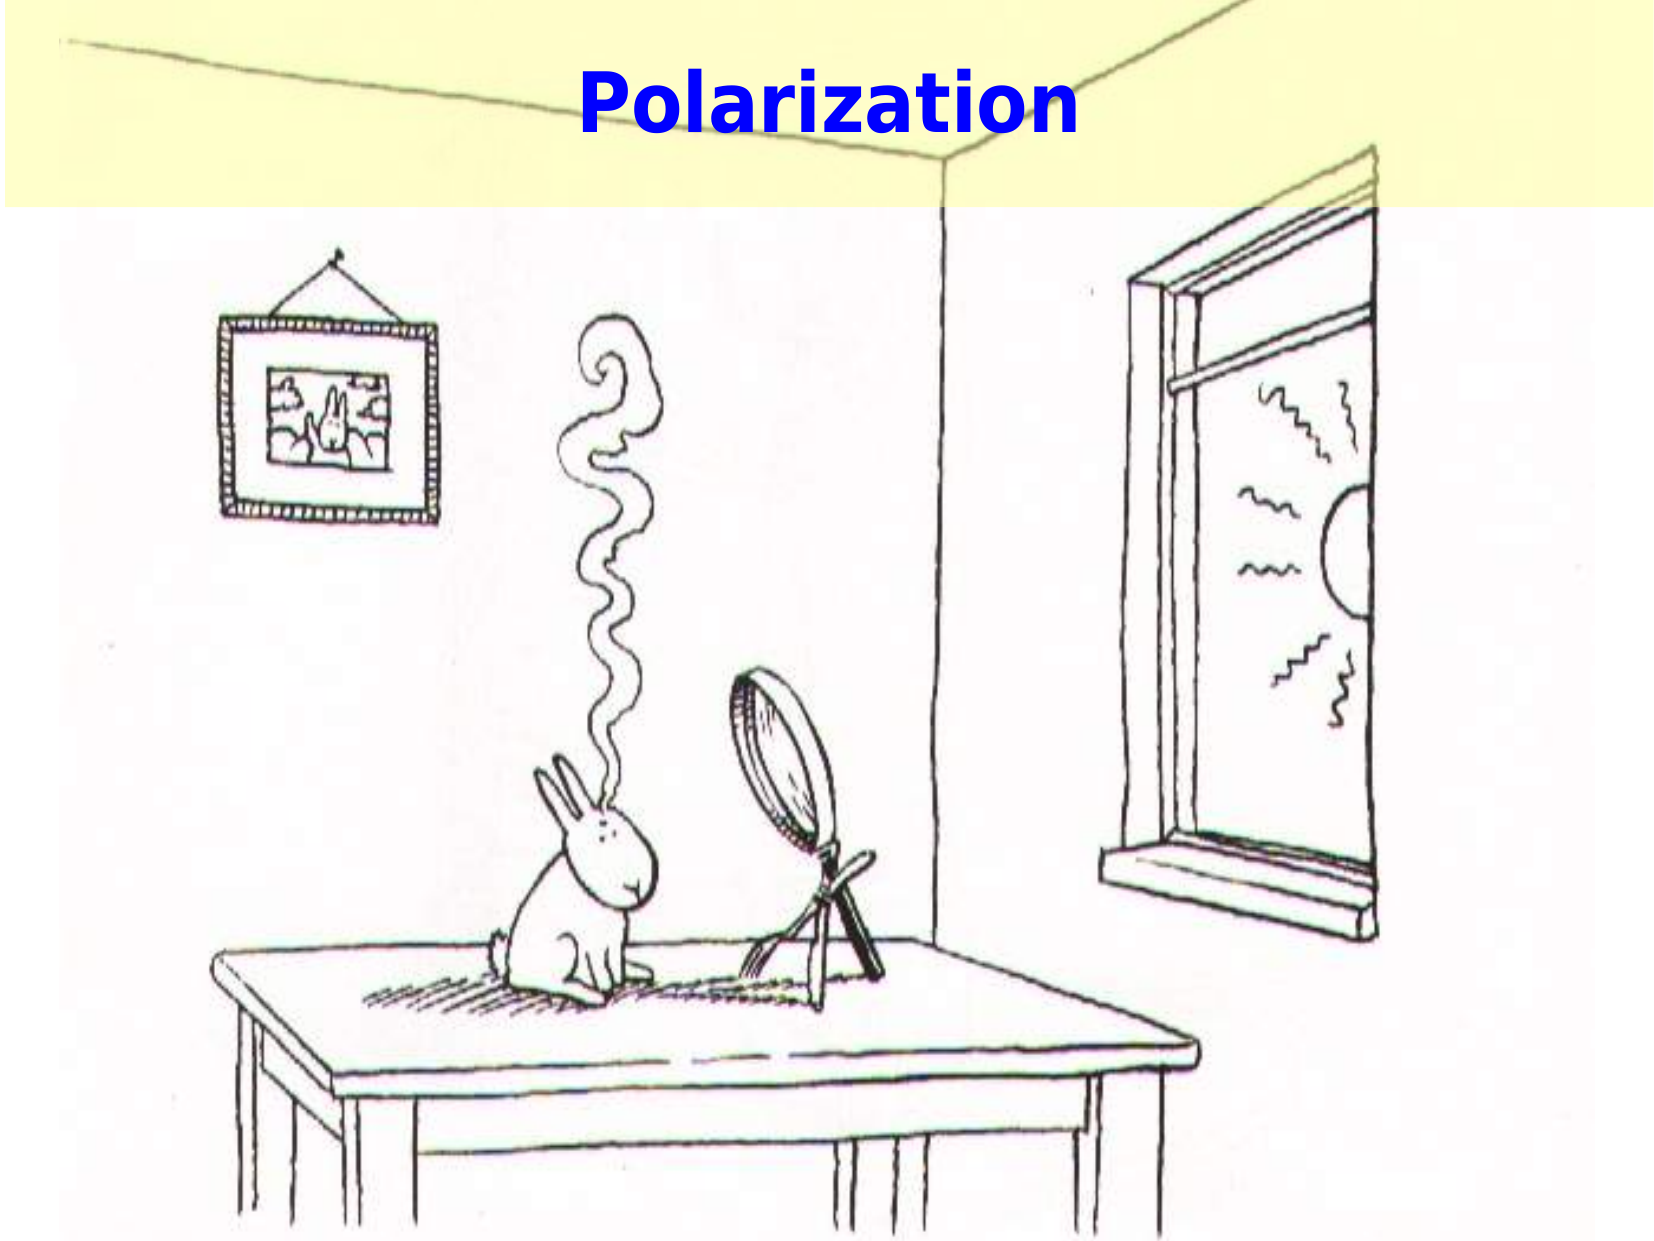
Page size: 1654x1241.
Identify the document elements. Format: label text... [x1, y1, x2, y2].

picture [59, 208, 1595, 1241]
title Polarization [5, 0, 1654, 208]
